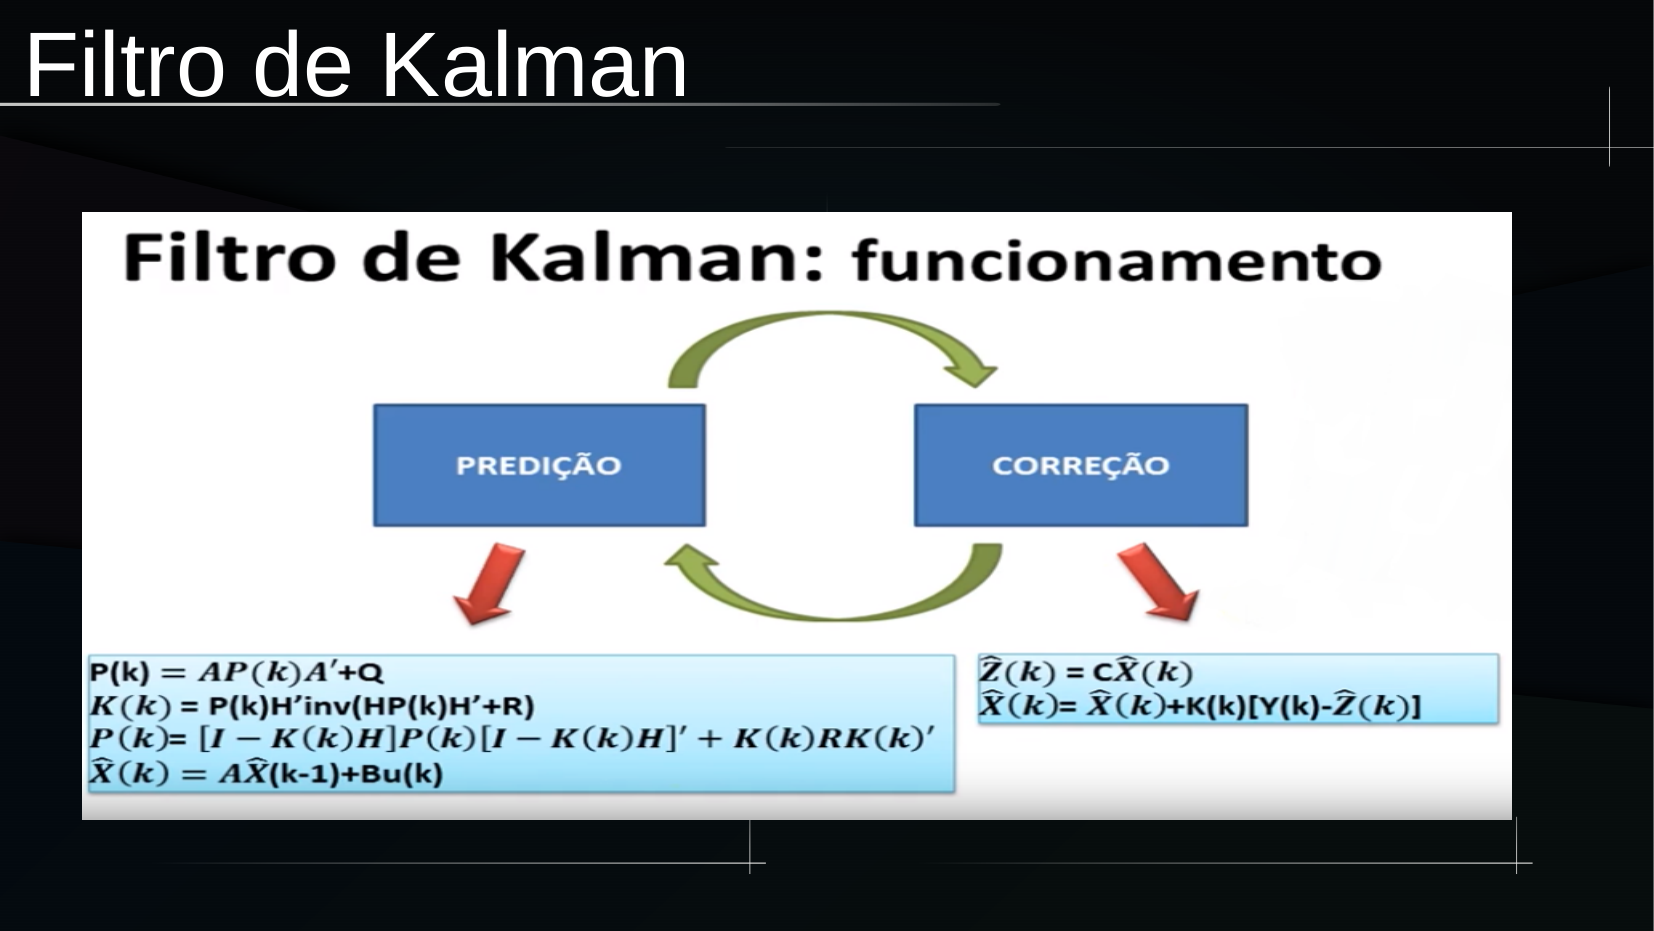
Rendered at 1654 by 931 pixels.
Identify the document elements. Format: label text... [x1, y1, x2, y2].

picture [0, 0, 1654, 931]
title Filtro de Kalman [23, 11, 1589, 119]
